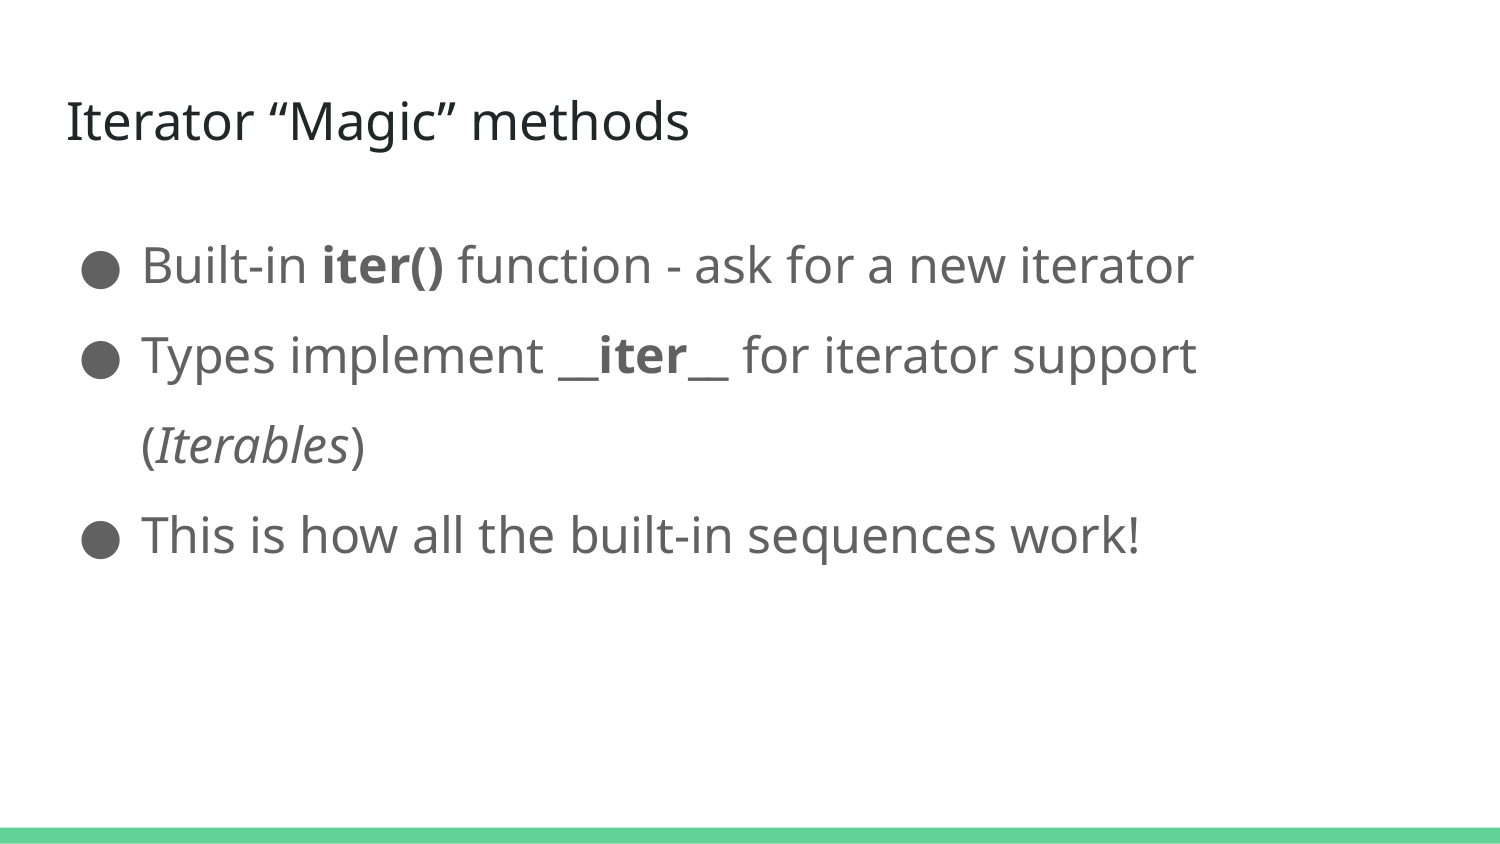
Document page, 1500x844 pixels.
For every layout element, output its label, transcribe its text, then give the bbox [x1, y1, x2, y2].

title Iterator “Magic” methods [51, 72, 1449, 167]
list Built-in iter() function - ask for a new iterator Types implement __iter__ for iterator support (Iterables) This is how all the built-in sequences work! [51, 189, 1449, 750]
